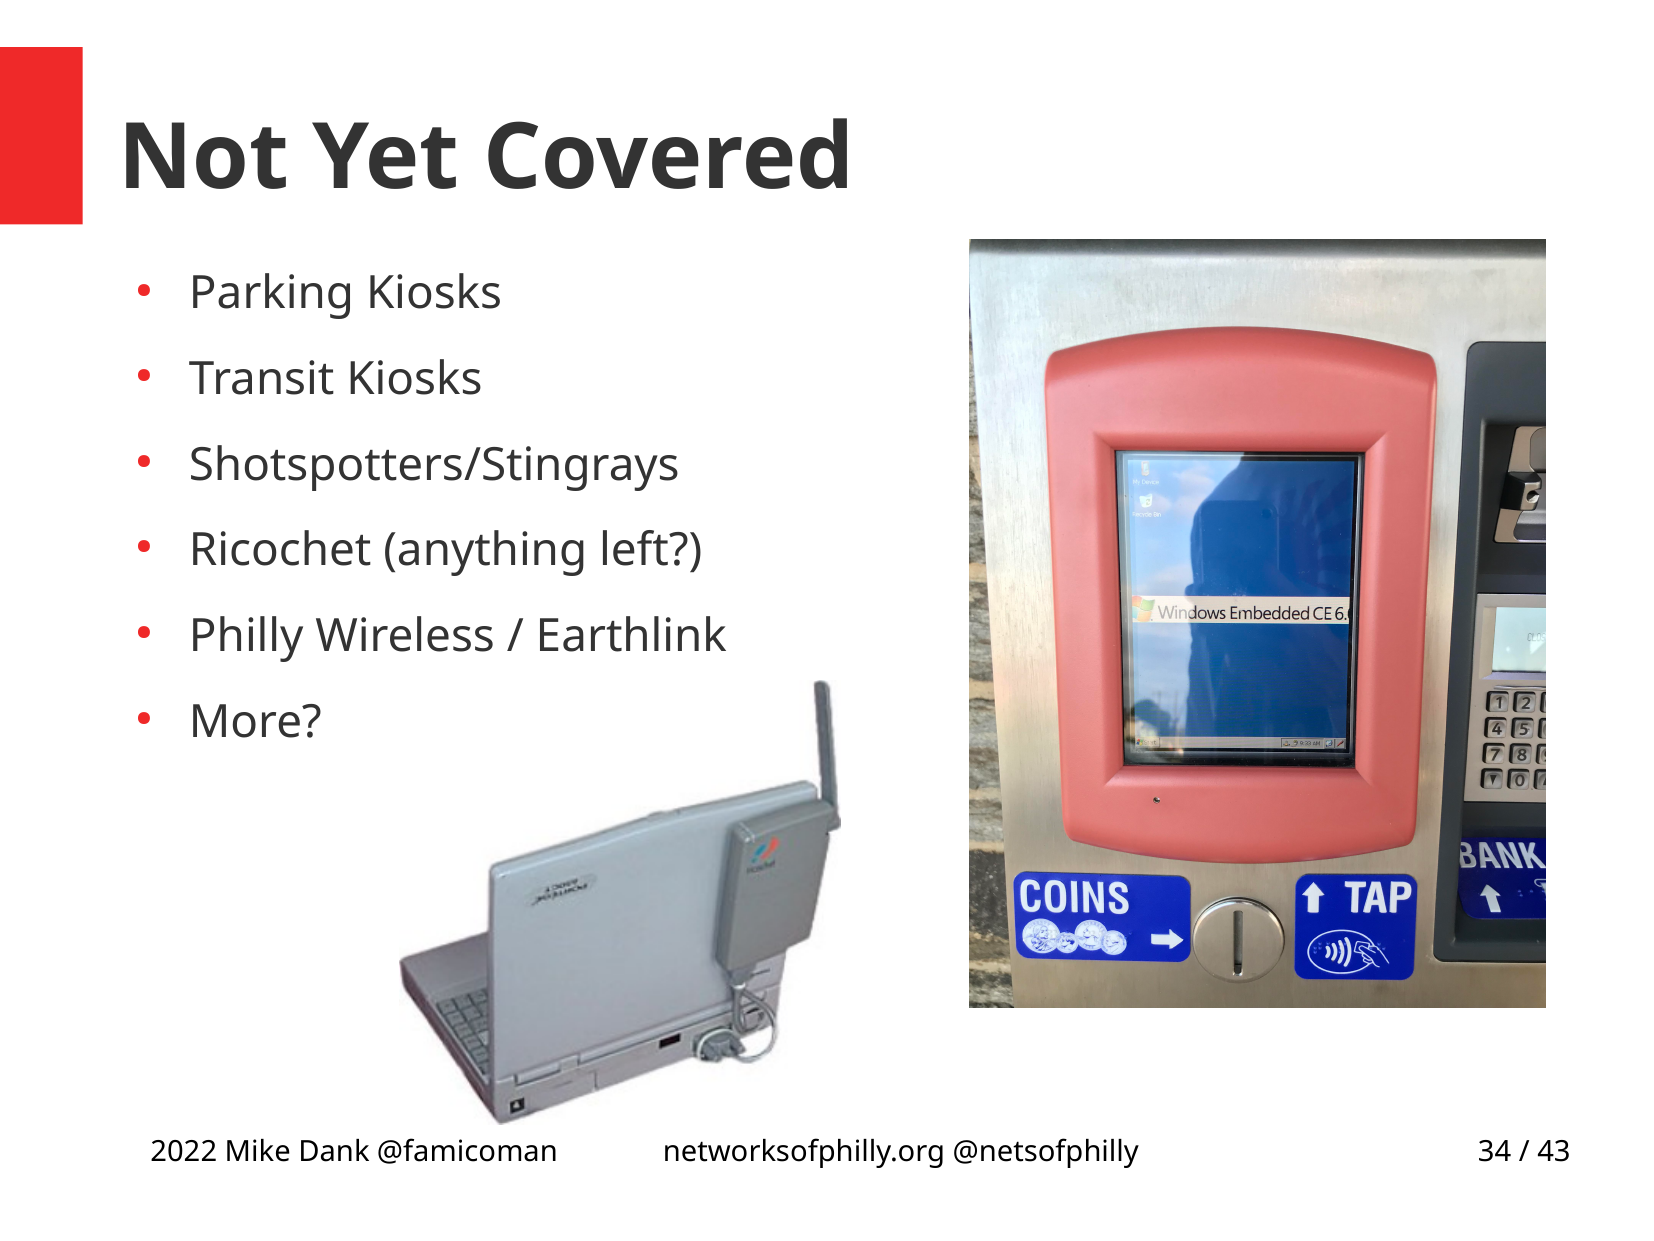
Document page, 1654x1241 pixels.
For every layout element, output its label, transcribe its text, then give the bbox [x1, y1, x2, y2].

title Not Yet Covered [118, 49, 1571, 257]
picture [969, 239, 1546, 1008]
picture [399, 680, 841, 1126]
list Parking Kiosks Transit Kiosks Shotspotters/Stingrays Ricochet (anything left?) Philly Wireless / Earthlink More? [118, 259, 969, 980]
